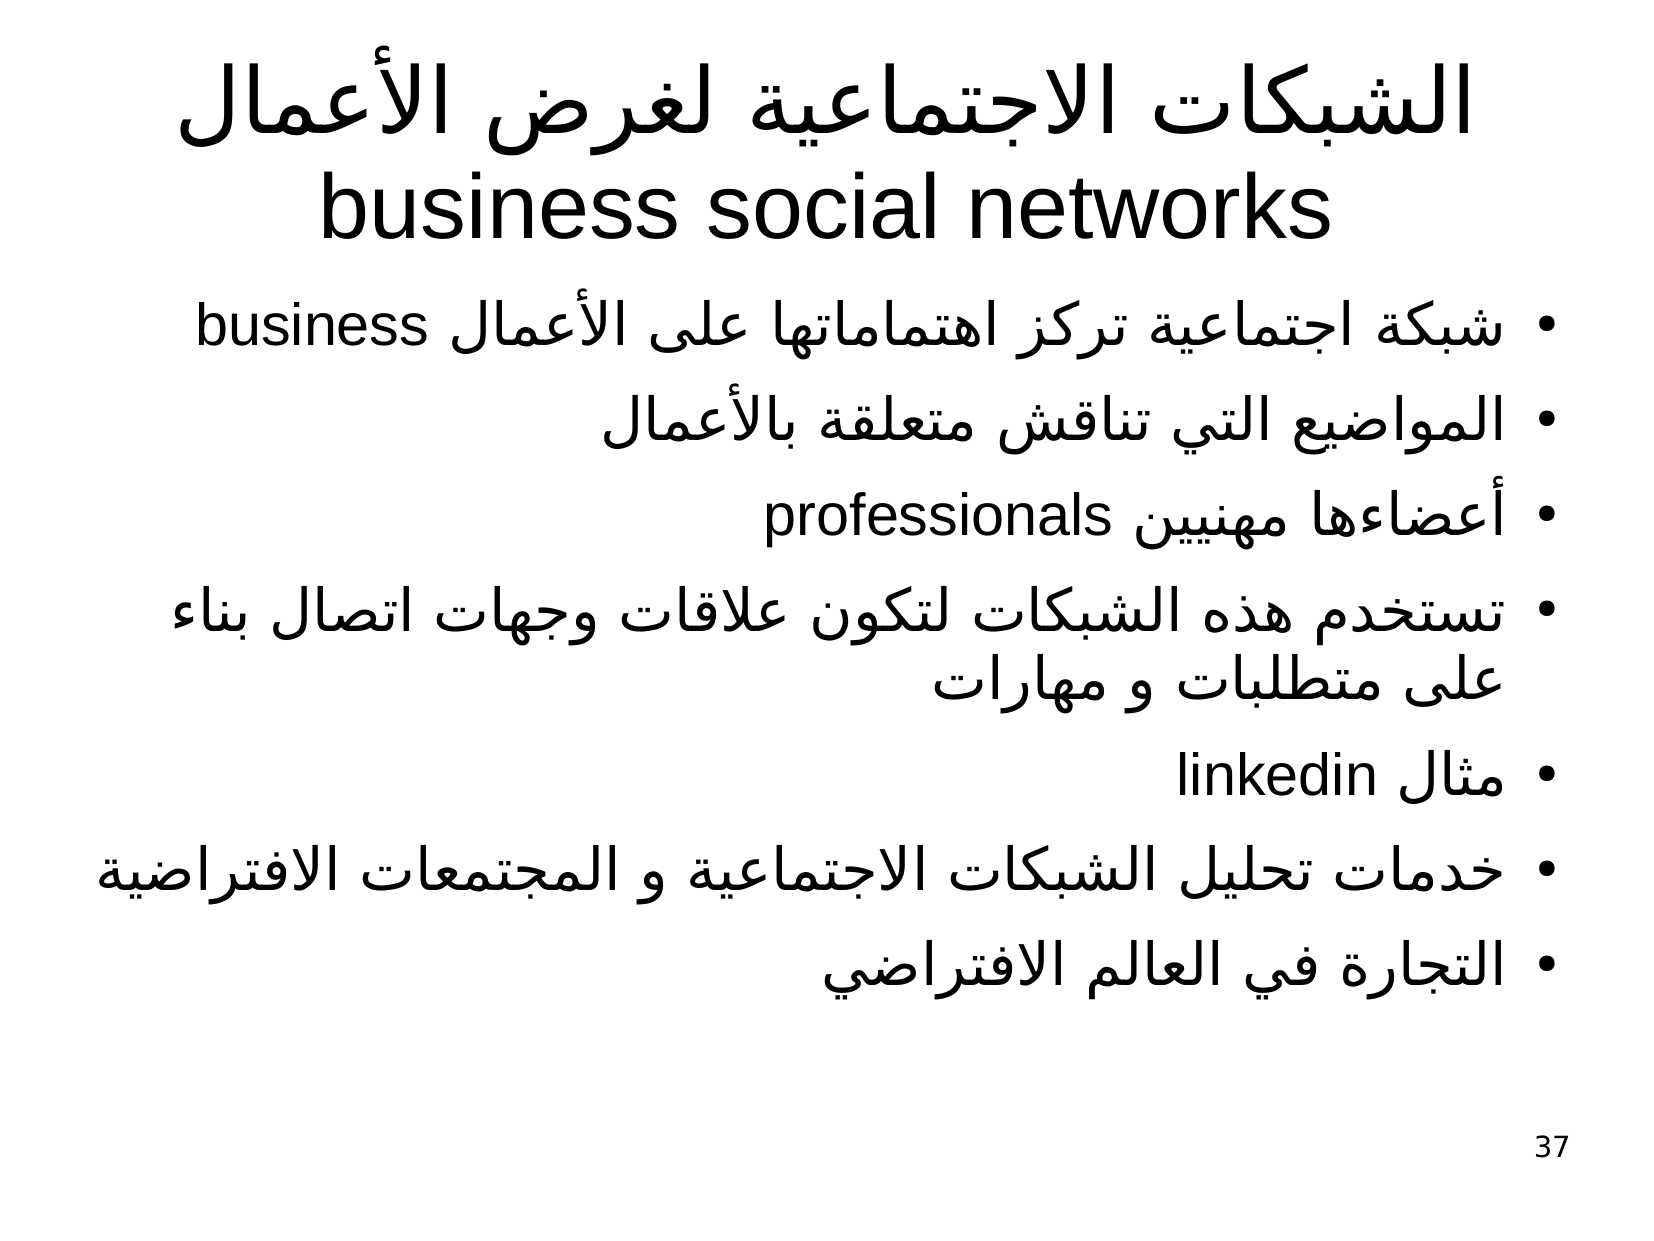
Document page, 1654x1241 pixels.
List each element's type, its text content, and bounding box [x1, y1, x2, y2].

list شبكة اجتماعية تركز اهتماماتها على الأعمال business المواضيع التي تناقش متعلقة بالأعمال أعضاءها مهنيين professionals تستخدم هذه الشبكات لتكون علاقات وجهات اتصال بناء على متطلبات و مهارات مثال linkedin خدمات تحليل الشبكات الاجتماعية و المجتمعات الافتراضية التجارة في العالم الافتراضي [82, 290, 1571, 1010]
title الشبكات الاجتماعية لغرض الأعمال business social networks [82, 46, 1571, 260]
